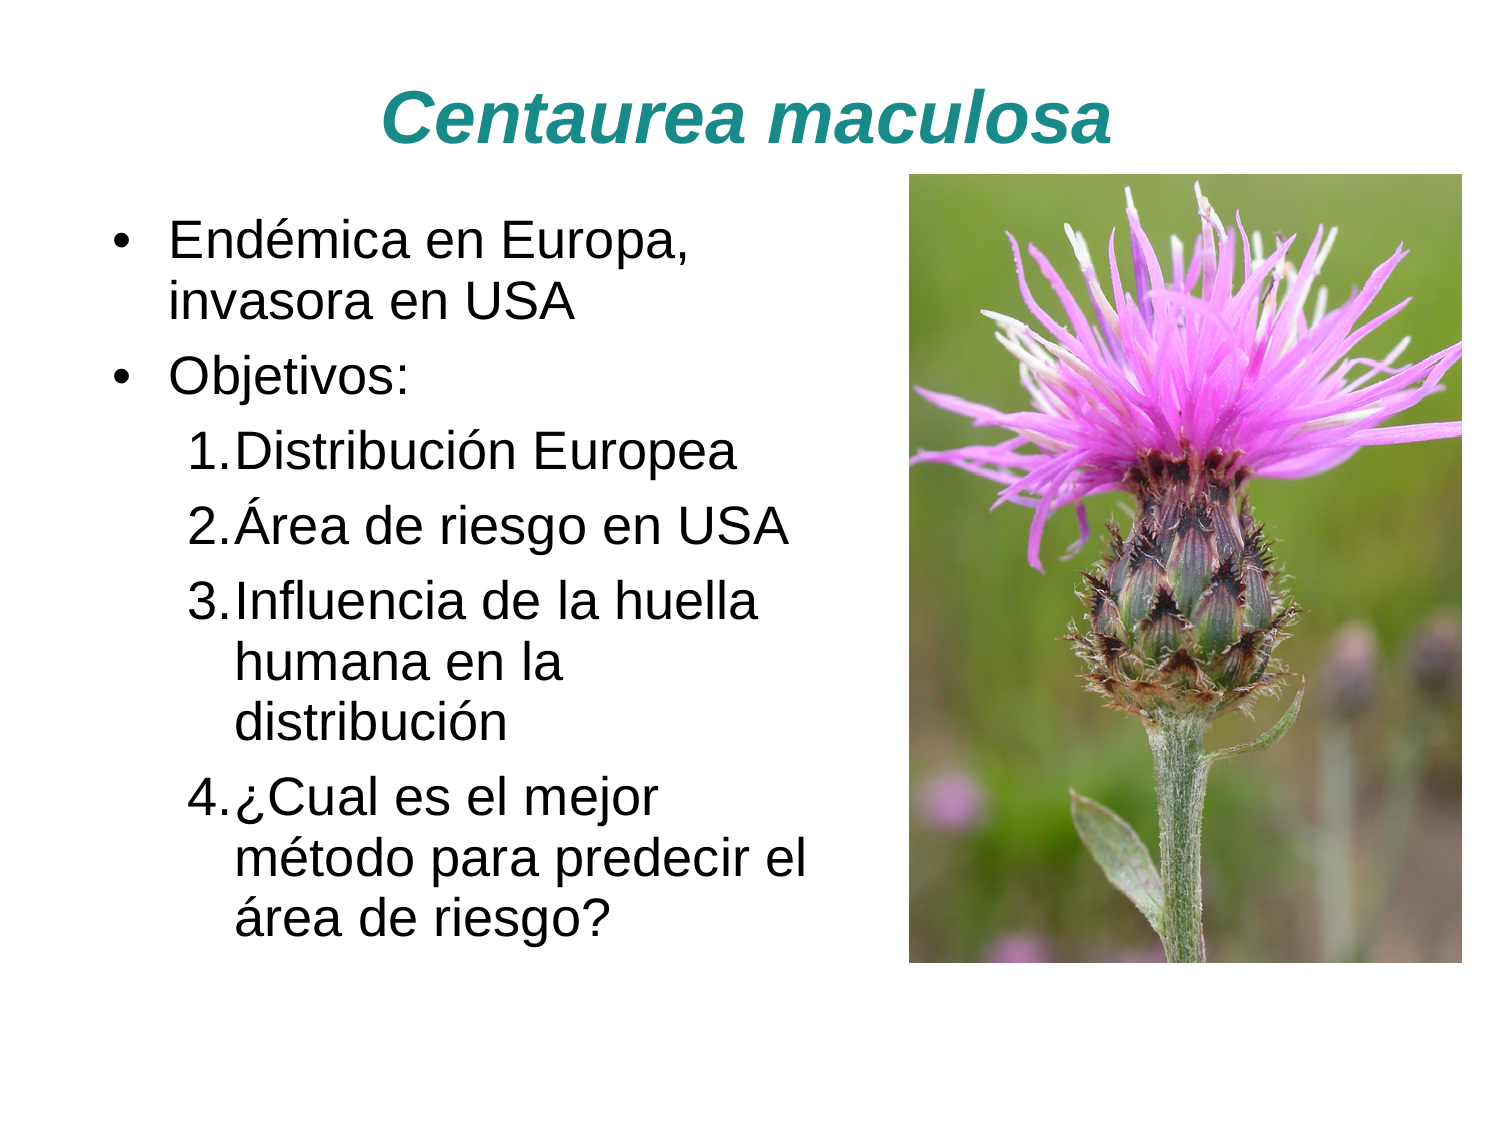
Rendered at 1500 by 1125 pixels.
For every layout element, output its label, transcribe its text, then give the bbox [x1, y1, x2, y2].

list Endémica en Europa, invasora en USA Objetivos: Distribución Europea Área de riesgo en USA Influencia de la huella humana en la distribución ¿Cual es el mejor método para predecir el área de riesgo? [98, 202, 868, 955]
title Centaurea maculosa [28, 46, 1466, 188]
picture [909, 174, 1462, 963]
